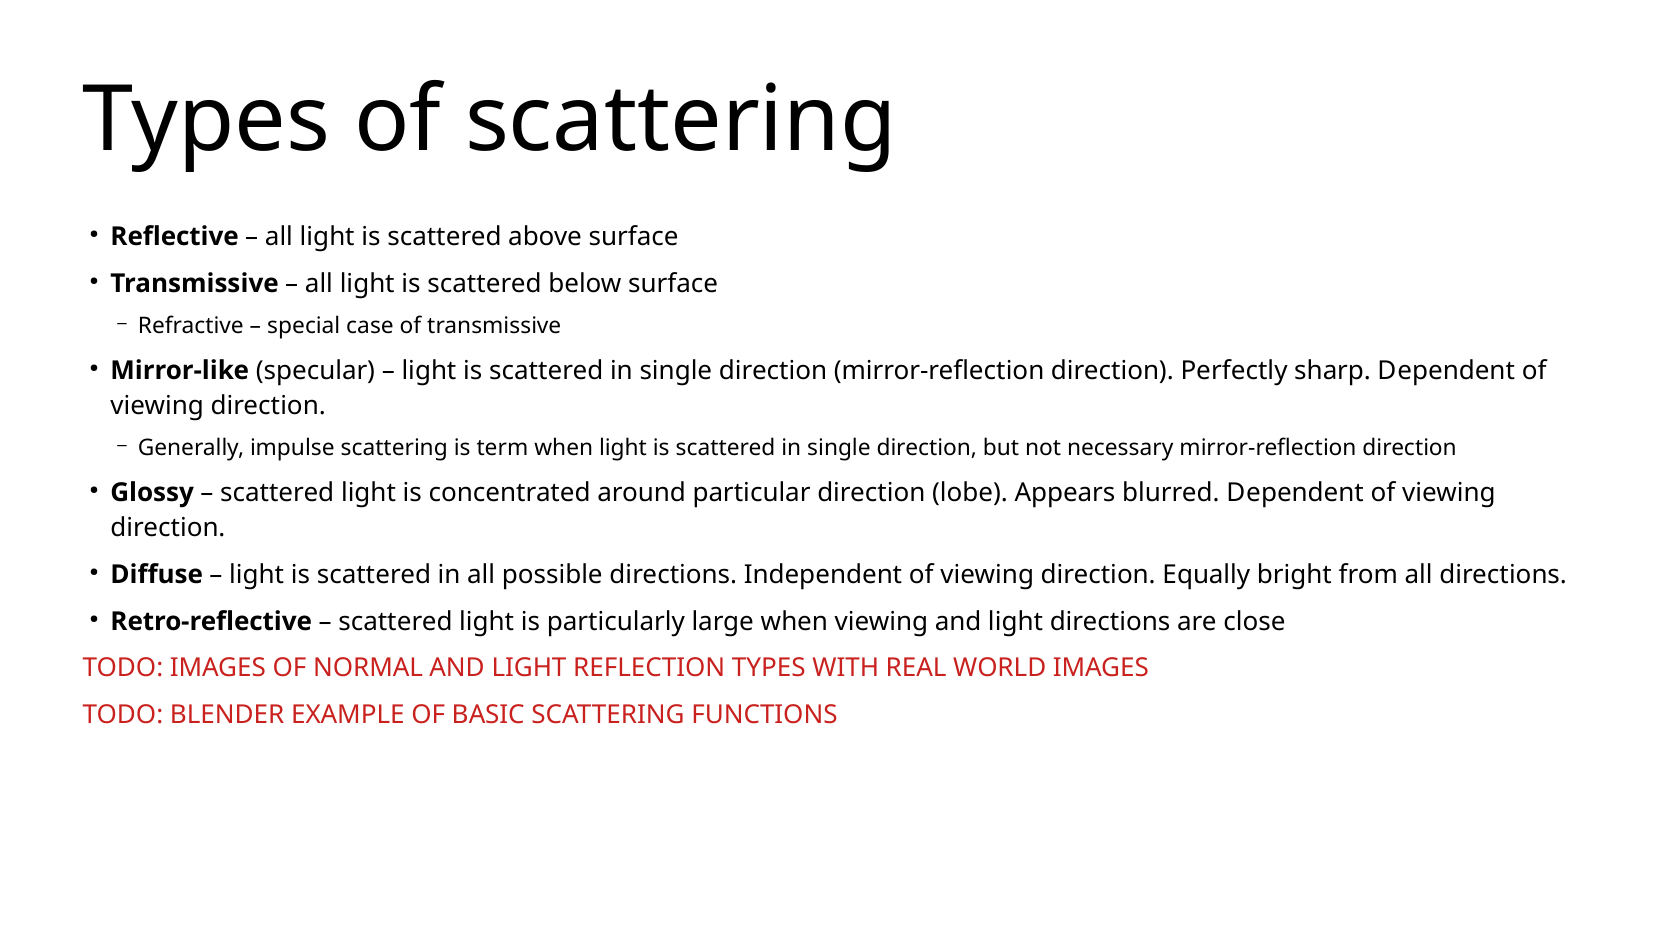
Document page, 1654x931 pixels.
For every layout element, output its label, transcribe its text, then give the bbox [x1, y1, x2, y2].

list Reflective – all light is scattered above surface Transmissive – all light is scattered below surface Refractive – special case of transmissive Mirror-like (specular) – light is scattered in single direction (mirror-reflection direction). Perfectly sharp. Dependent of viewing direction. Generally, impulse scattering is term when light is scattered in single direction, but not necessary mirror-reflection direction Glossy – scattered light is concentrated around particular direction (lobe). Appears blurred. Dependent of viewing direction. Diffuse – light is scattered in all possible directions. Independent of viewing direction. Equally bright from all directions. Retro-reflective – scattered light is particularly large when viewing and light directions are close TODO: IMAGES OF NORMAL AND LIGHT REFLECTION TYPES WITH REAL WORLD IMAGES TODO: BLENDER EXAMPLE OF BASIC SCATTERING FUNCTIONS [82, 217, 1571, 758]
title Types of scattering [82, 37, 1571, 193]
